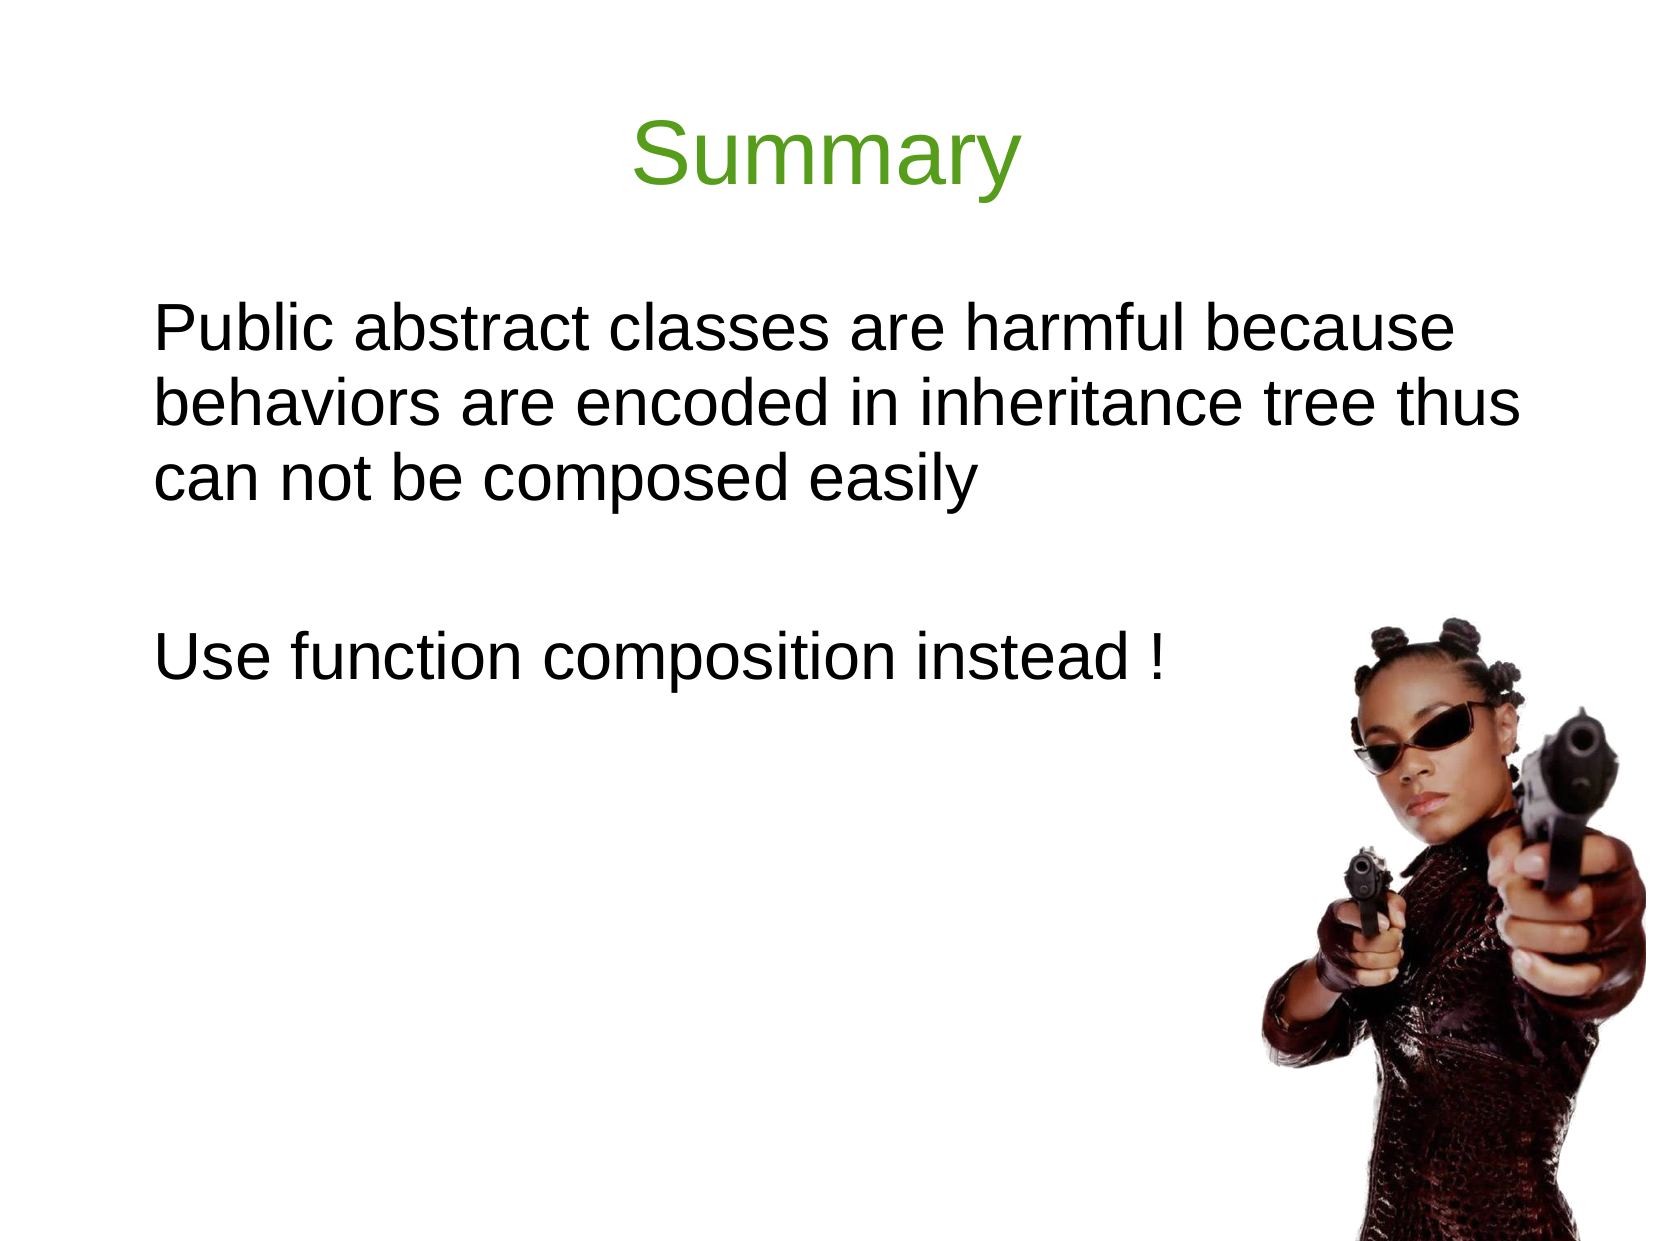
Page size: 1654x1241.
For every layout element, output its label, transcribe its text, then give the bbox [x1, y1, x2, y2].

list Public abstract classes are harmful because behaviors are encoded in inheritance tree thus can not be composed easily Use function composition instead ! [82, 290, 1571, 1010]
title Summary [82, 49, 1571, 257]
picture [1260, 614, 1646, 1241]
